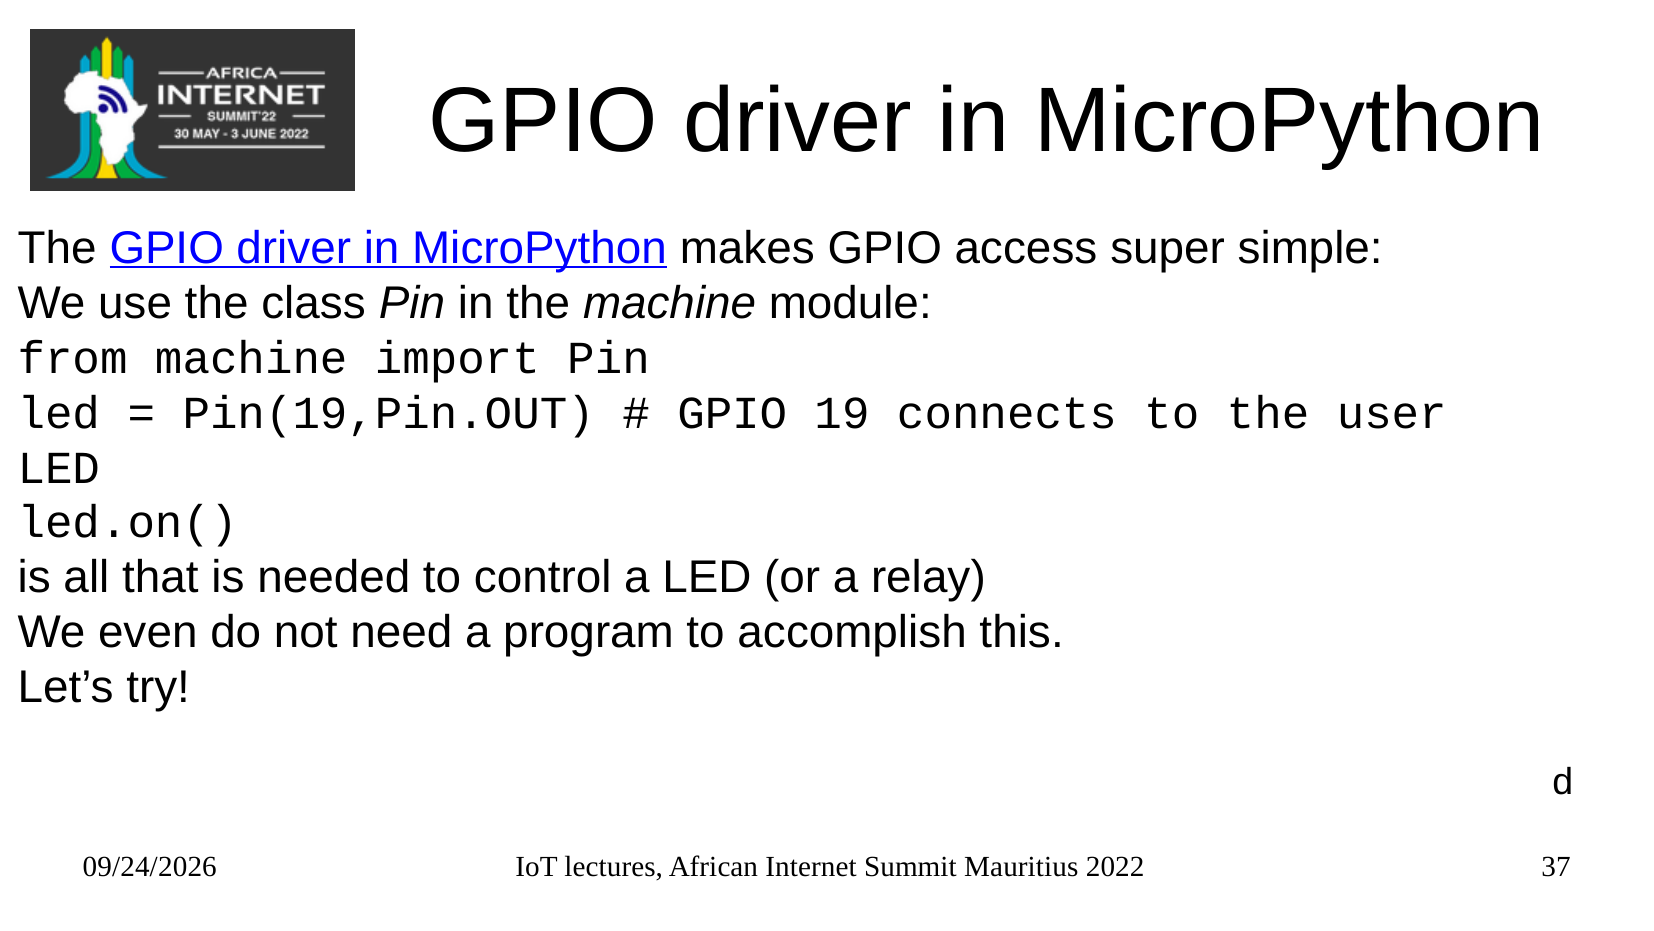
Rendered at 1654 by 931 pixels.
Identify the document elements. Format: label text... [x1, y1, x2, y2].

picture [30, 29, 355, 191]
text_box d [1537, 749, 1588, 807]
title GPIO driver in MicroPython [403, 37, 1571, 193]
list The GPIO driver in MicroPython makes GPIO access super simple: We use the class Pin in the machine module: from machine import Pin led = Pin(19,Pin.OUT) # GPIO 19 connects to the user LED led.on() is all that is needed to control a LED (or a relay) We even do not need a program to accomplish this. Let’s try! [17, 217, 1506, 798]
